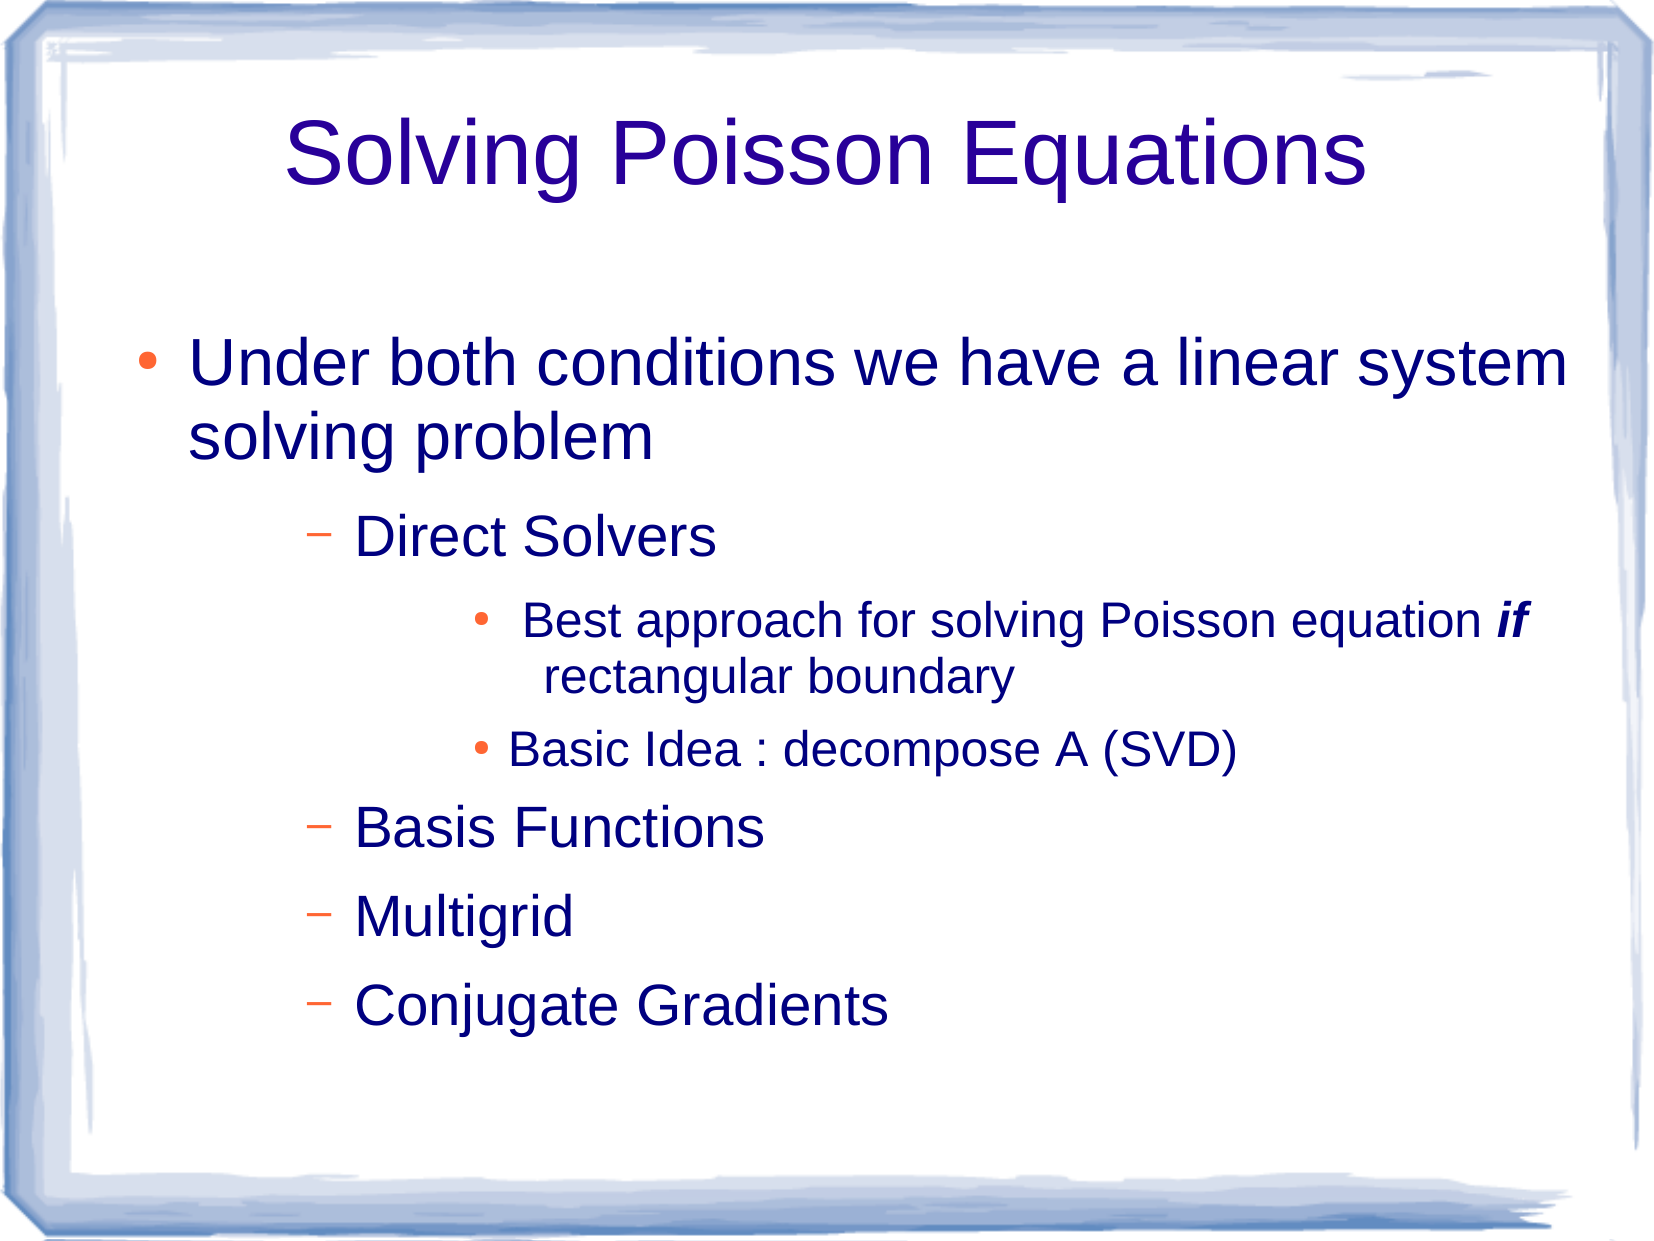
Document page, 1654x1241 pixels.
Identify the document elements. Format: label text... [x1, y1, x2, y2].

list Under both conditions we have a linear system solving problem Direct Solvers Best approach for solving Poisson equation if rectangular boundary Basic Idea : decompose A (SVD) Basis Functions Multigrid Conjugate Gradients [118, 324, 1571, 1077]
title Solving Poisson Equations [82, 56, 1571, 250]
picture [0, 0, 1654, 1241]
